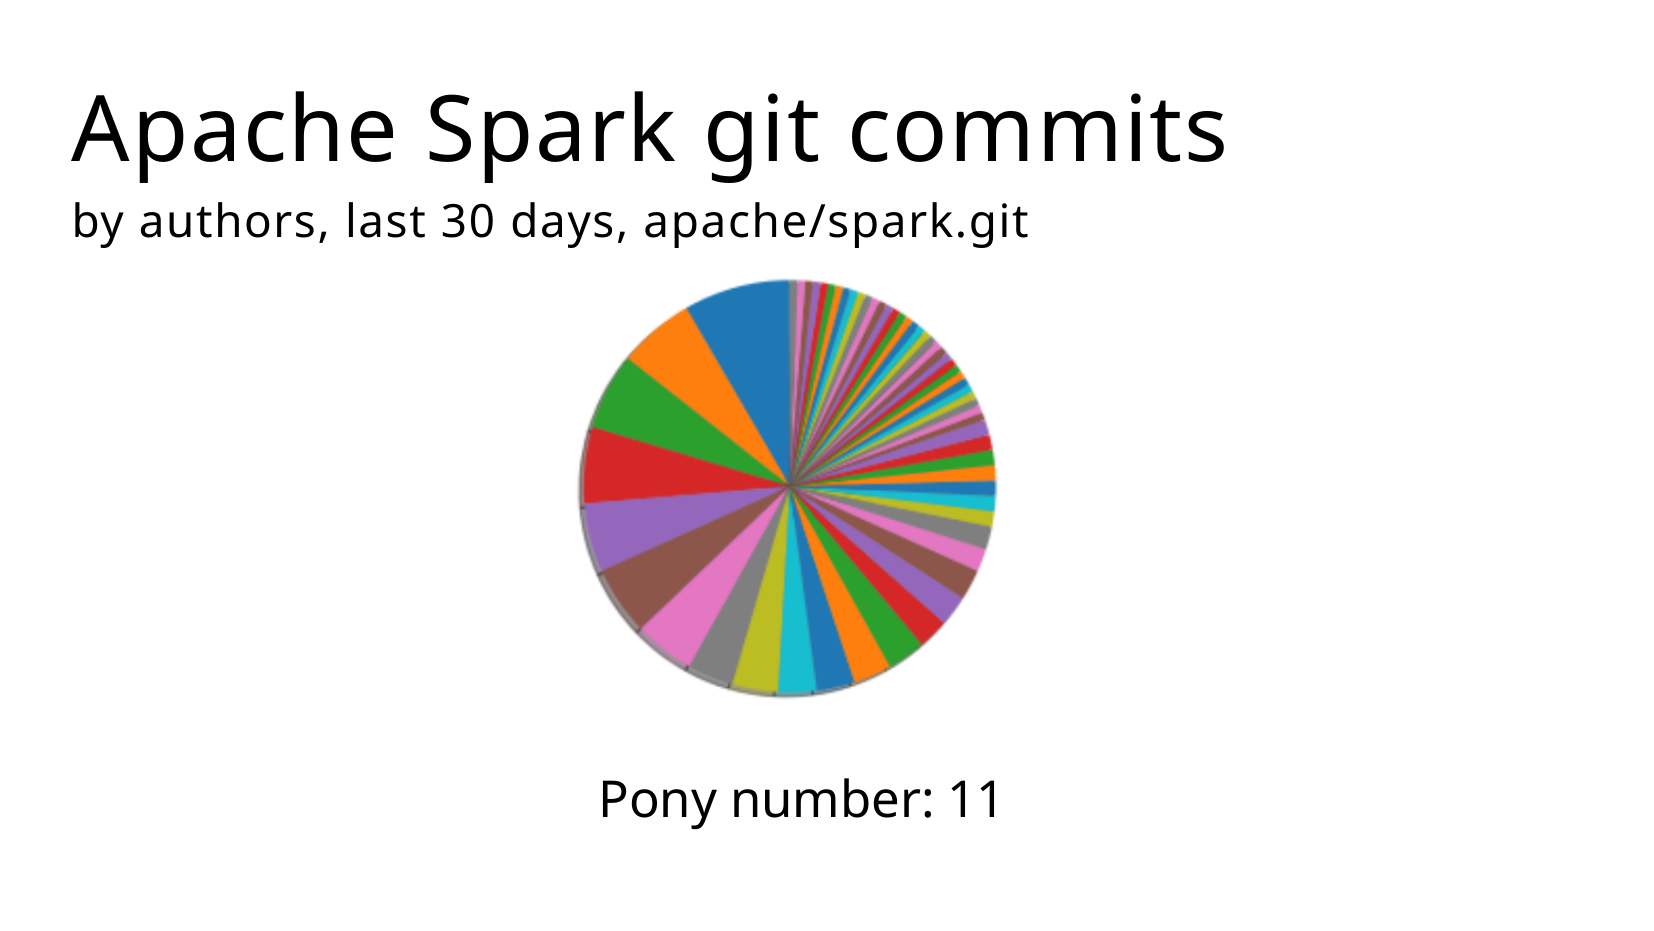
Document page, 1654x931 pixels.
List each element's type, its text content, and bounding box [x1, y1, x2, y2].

list Pony number: 11 [592, 763, 1013, 850]
title Apache Spark git commits by authors, last 30 days, apache/spark.git [71, 73, 1654, 242]
picture [558, 263, 1030, 726]
